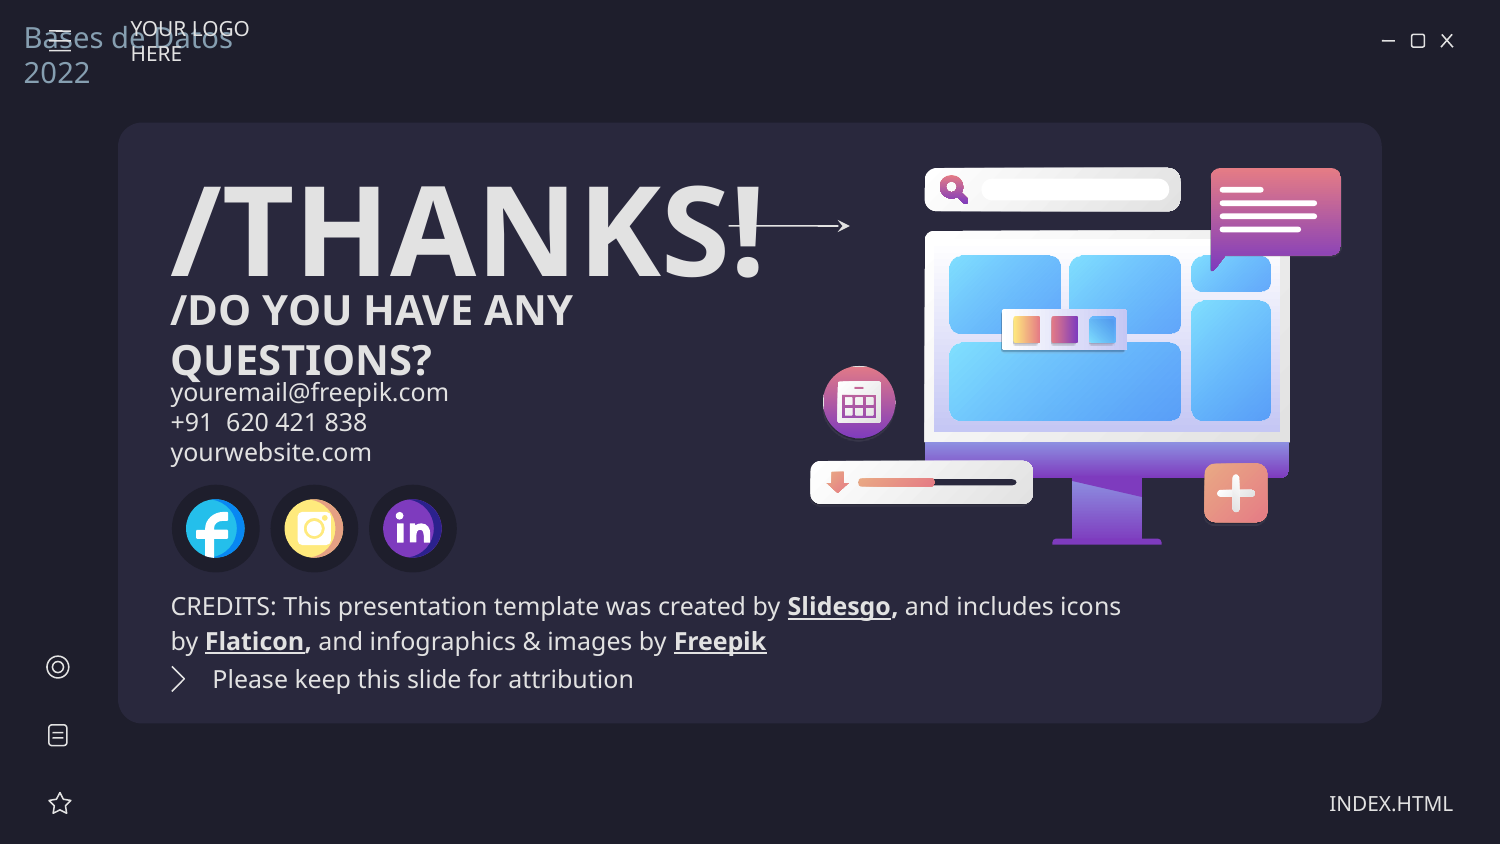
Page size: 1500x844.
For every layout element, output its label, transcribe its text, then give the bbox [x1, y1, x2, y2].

text_box INDEX.HTML [1278, 780, 1453, 826]
title /THANKS! [155, 155, 859, 296]
text_box [270, 484, 359, 573]
text_box [823, 365, 896, 439]
text_box [924, 167, 1181, 212]
subtitle /DO YOU HAVE ANY QUESTIONS? [155, 296, 860, 372]
text_box [810, 167, 1342, 545]
text_box YOUR LOGO HERE [130, 17, 306, 64]
subtitle youremail@freepik.com +91 620 421 838 yourwebsite.com [155, 371, 599, 471]
text_box [369, 484, 457, 573]
text_box [171, 484, 260, 573]
subtitle Please keep this slide for attribution [197, 656, 823, 702]
